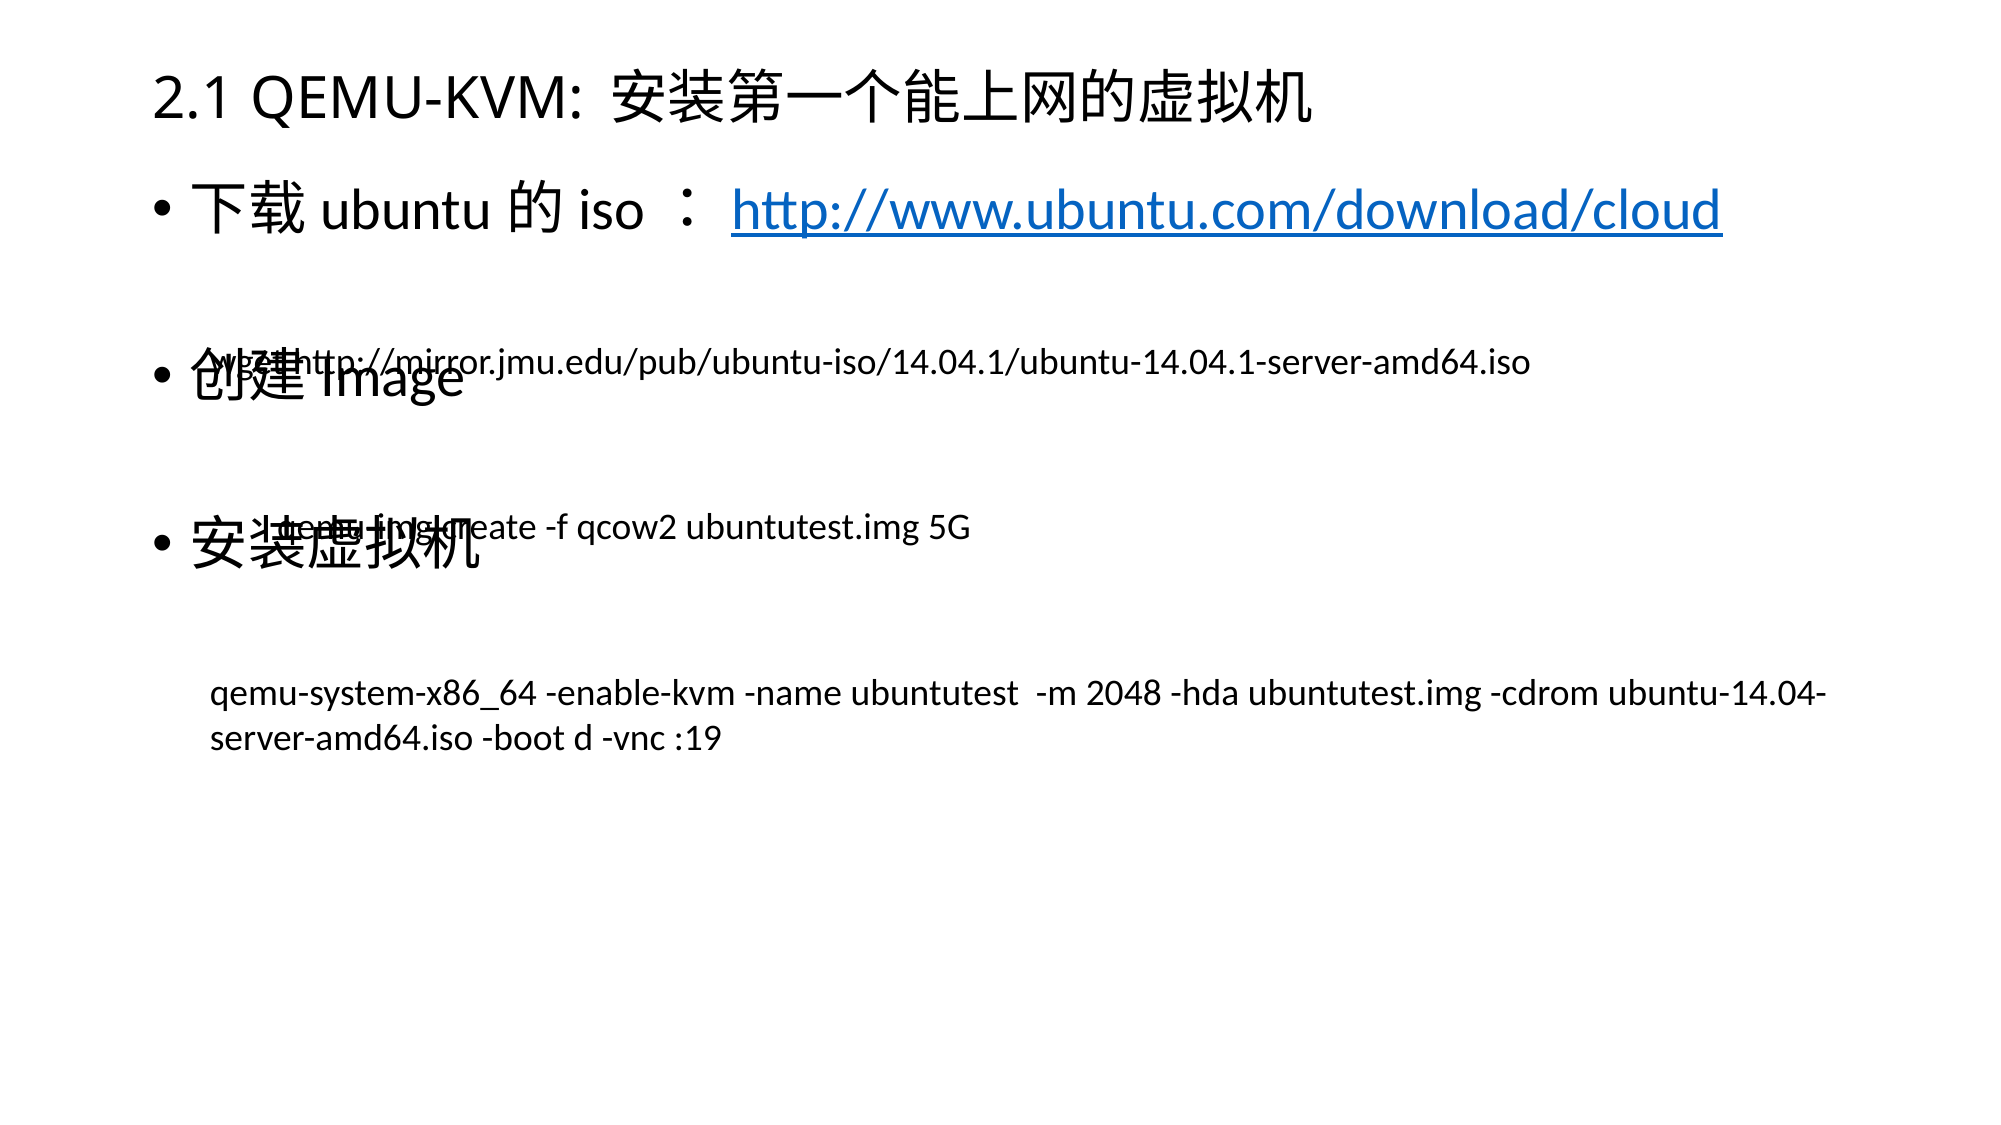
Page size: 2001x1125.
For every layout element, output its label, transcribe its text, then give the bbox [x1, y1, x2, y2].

list 下载ubuntu的iso：http://www.ubuntu.com/download/cloud 创建Image 安装虚拟机 [137, 171, 1863, 1014]
title 2.1 QEMU-KVM: 安装第一个能上网的虚拟机 [137, 59, 1863, 140]
text_box qemu-img create -f qcow2 ubuntutest.img 5G [262, 494, 987, 555]
text_box qemu-system-x86_64 -enable-kvm -name ubuntutest -m 2048 -hda ubuntutest.img -cdrom ubuntu-14.04-server-amd64.iso -boot d -vnc :19 [195, 660, 1924, 765]
text_box wget http://mirror.jmu.edu/pub/ubuntu-iso/14.04.1/ubuntu-14.04.1-server-amd64.iso [194, 329, 1843, 390]
